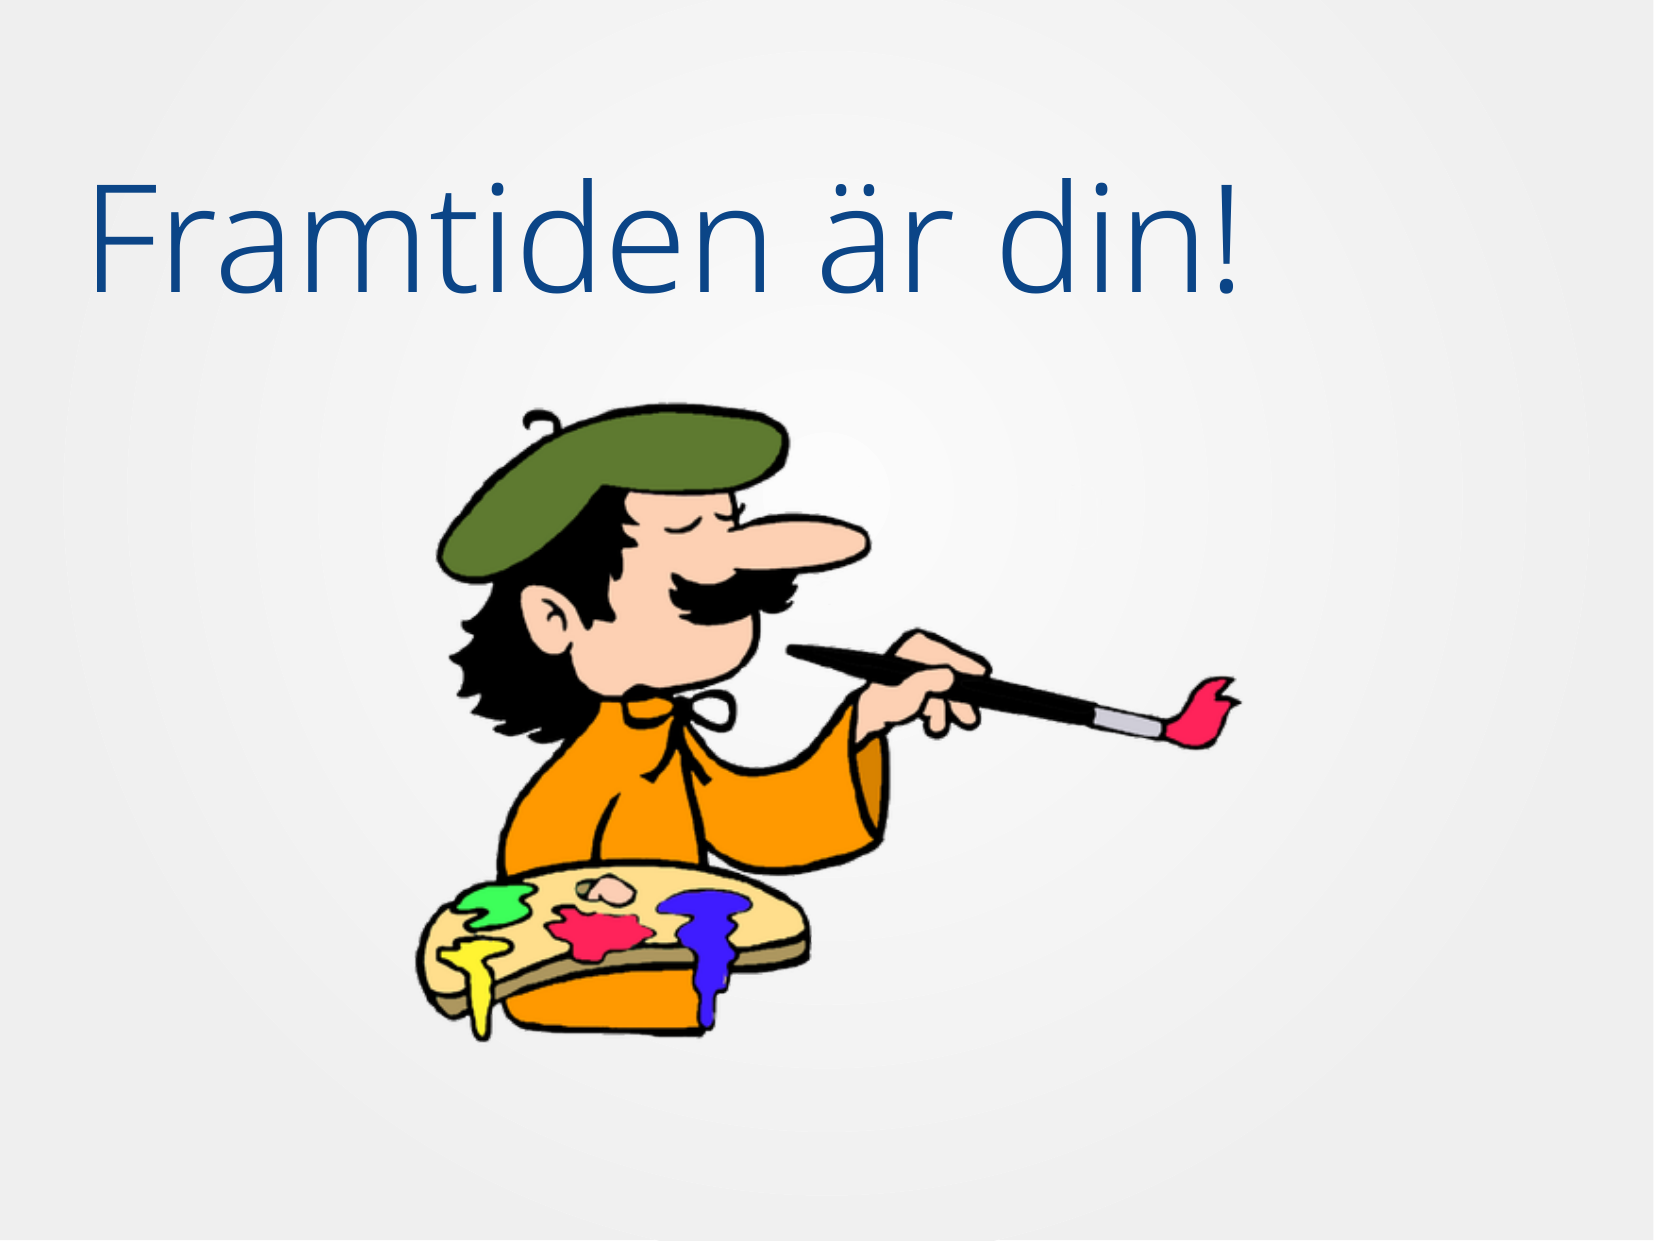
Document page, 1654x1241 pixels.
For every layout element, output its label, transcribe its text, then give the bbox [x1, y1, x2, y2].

title Framtiden är din! [82, 80, 1572, 337]
picture [408, 380, 1246, 1060]
